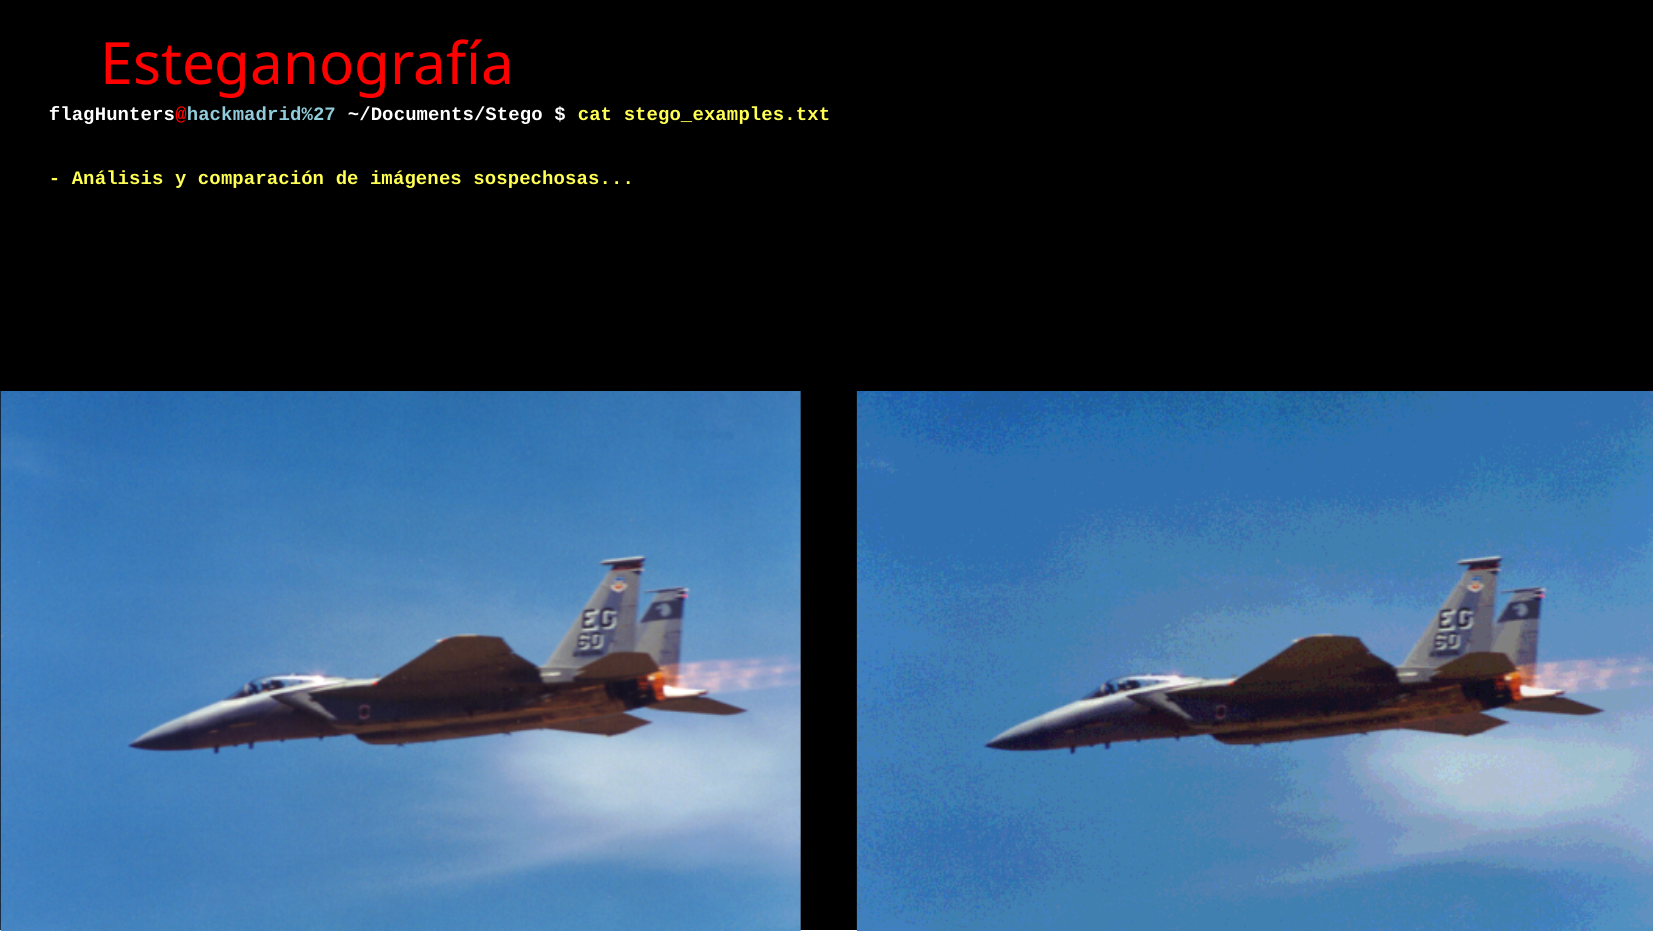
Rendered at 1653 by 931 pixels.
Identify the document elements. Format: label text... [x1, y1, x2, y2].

list flagHunters@hackmadrid%27 ~/Documents/Stego $ cat stego_examples.txt - Análisis y comparación de imágenes sospechosas... [48, 102, 1624, 703]
text_box [0, 391, 801, 931]
text_box [856, 391, 1653, 931]
title Esteganografía [100, 0, 1247, 124]
